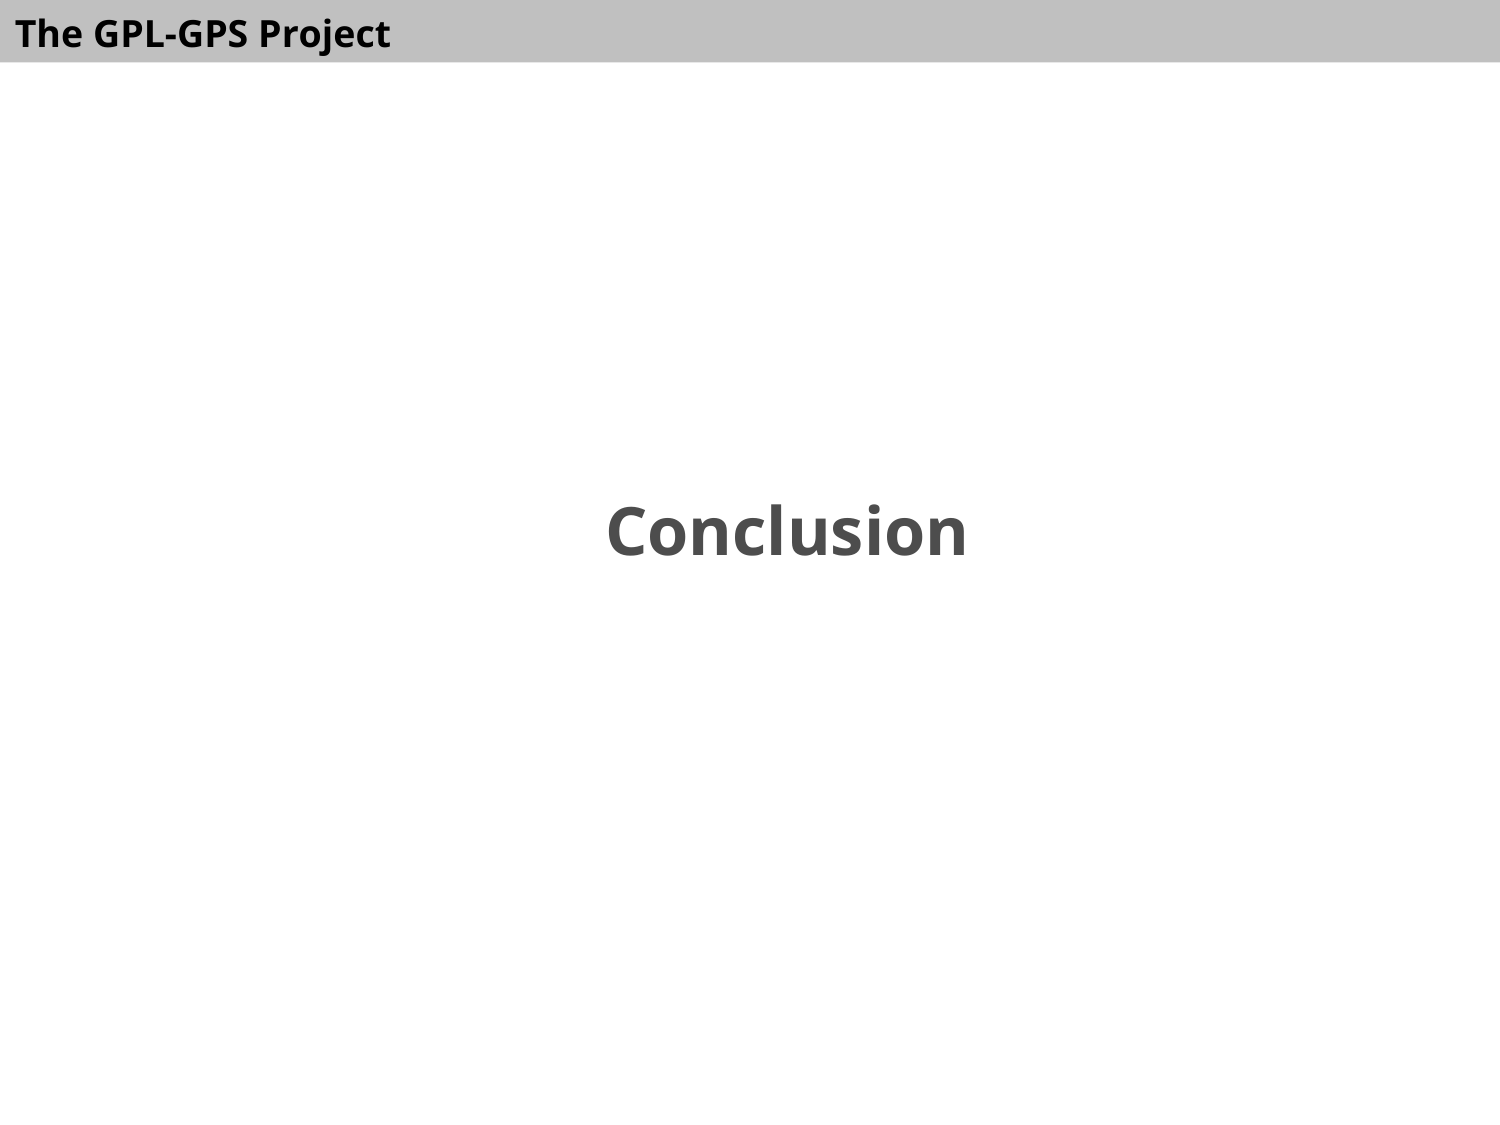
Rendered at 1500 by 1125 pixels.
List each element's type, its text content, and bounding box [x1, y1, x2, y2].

title Conclusion [75, 437, 1500, 625]
